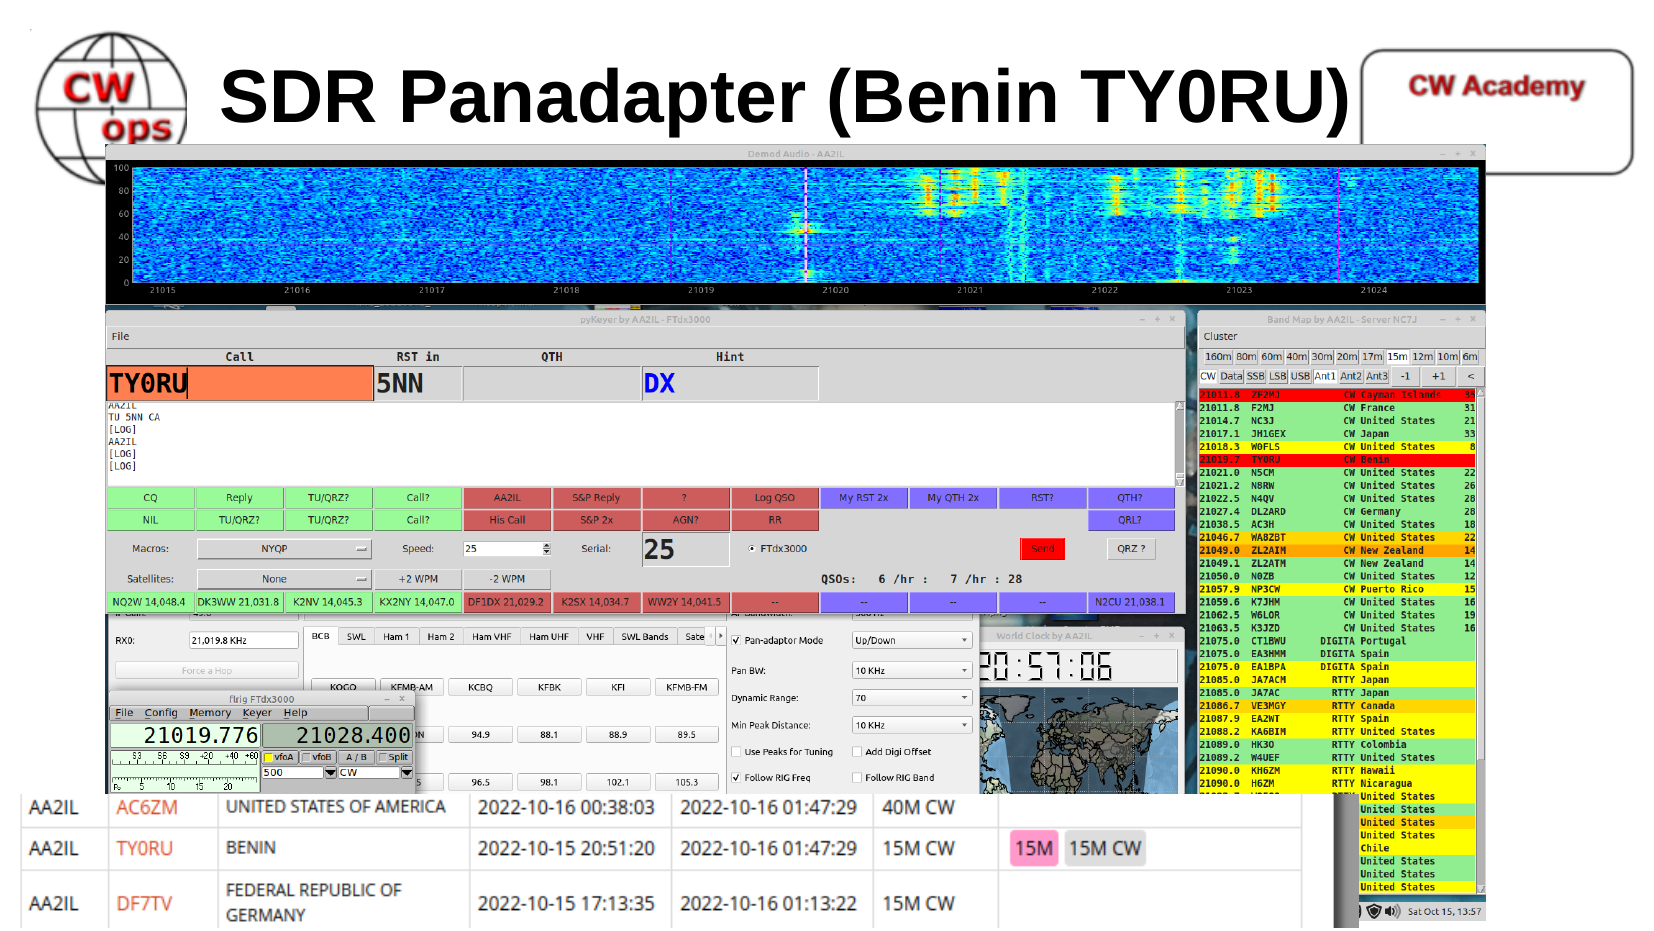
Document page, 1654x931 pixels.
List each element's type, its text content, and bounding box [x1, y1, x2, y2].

picture [0, 29, 1640, 928]
title SDR Panadapter (Benin TY0RU) [41, 19, 1531, 175]
